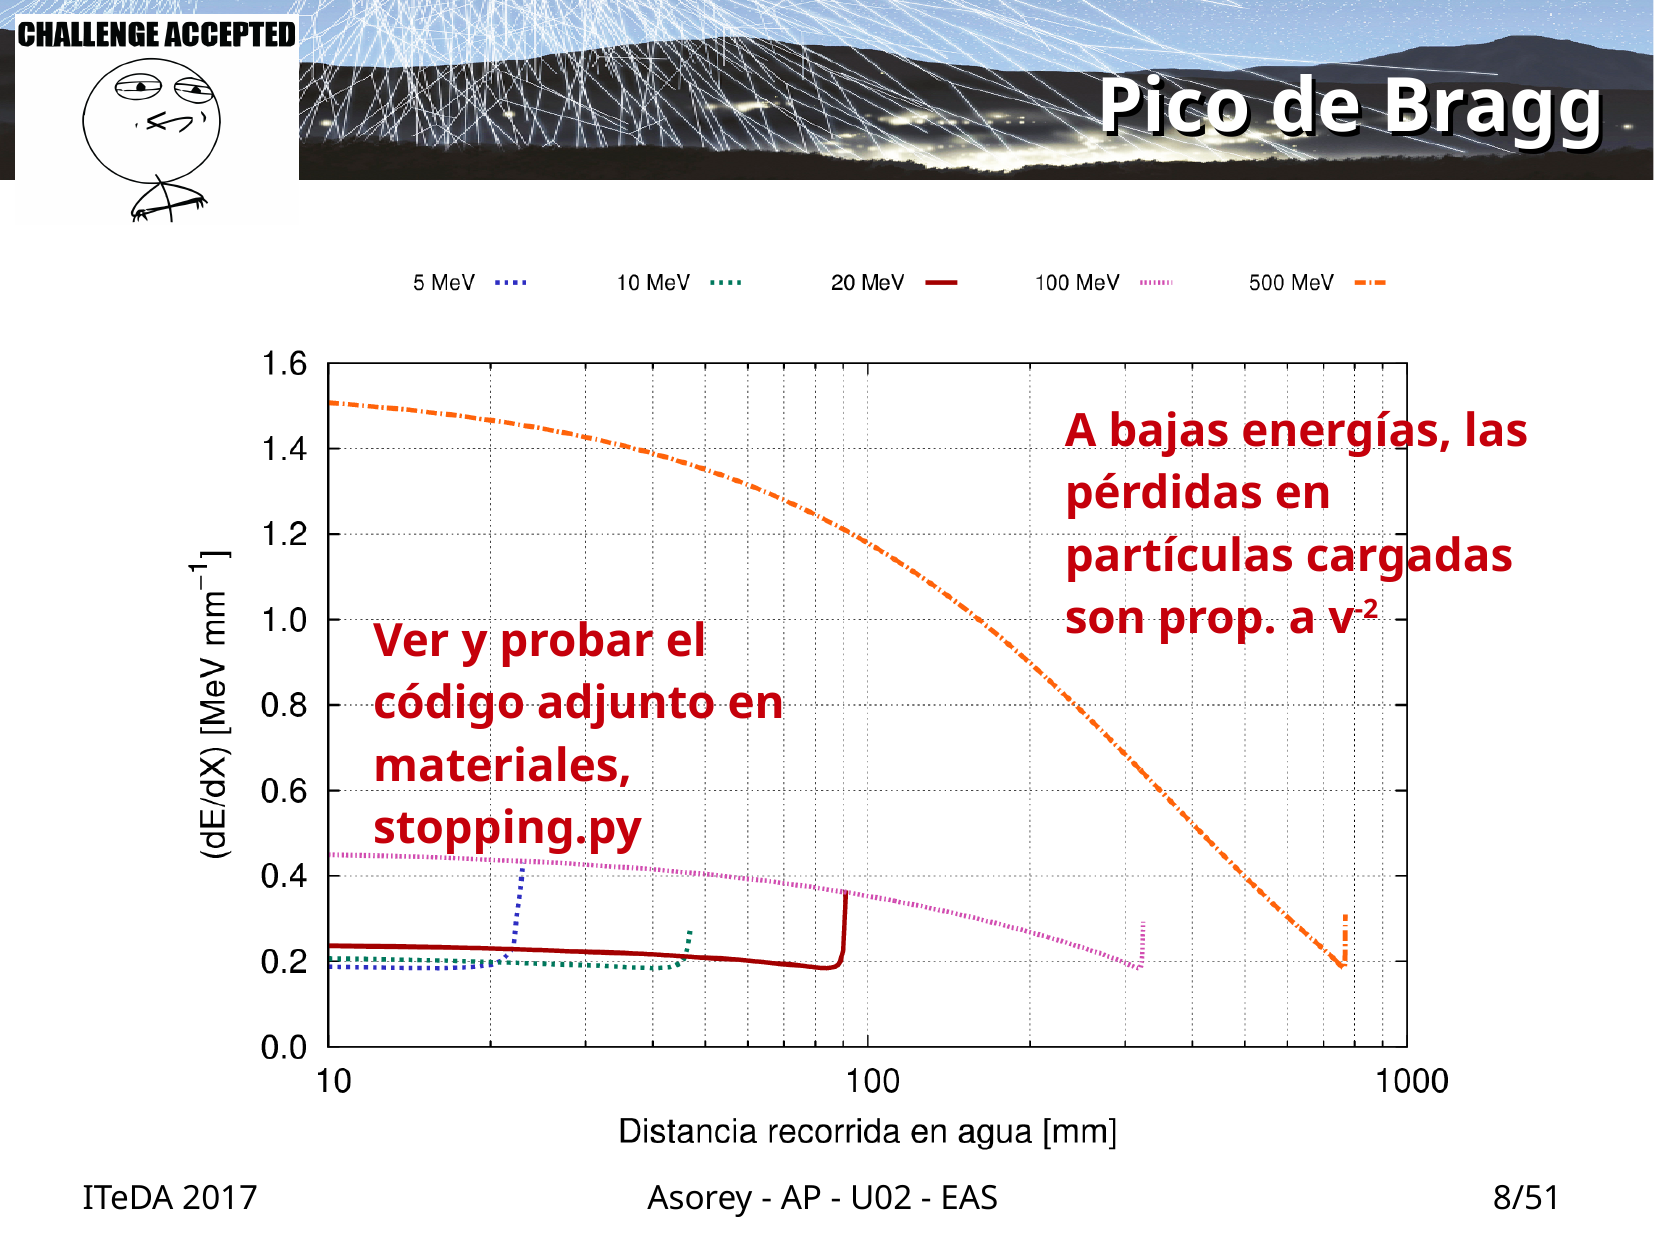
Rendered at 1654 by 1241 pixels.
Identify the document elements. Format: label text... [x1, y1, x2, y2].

picture [0, 0, 1654, 226]
title Pico de Bragg [299, 15, 1606, 191]
text_box A bajas energías, las pérdidas en partículas cargadas son prop. a v-2 [1050, 390, 1562, 594]
text_box Ver y probar el código adjunto en materiales, stopping.py [358, 600, 871, 804]
picture [182, 254, 1468, 1156]
